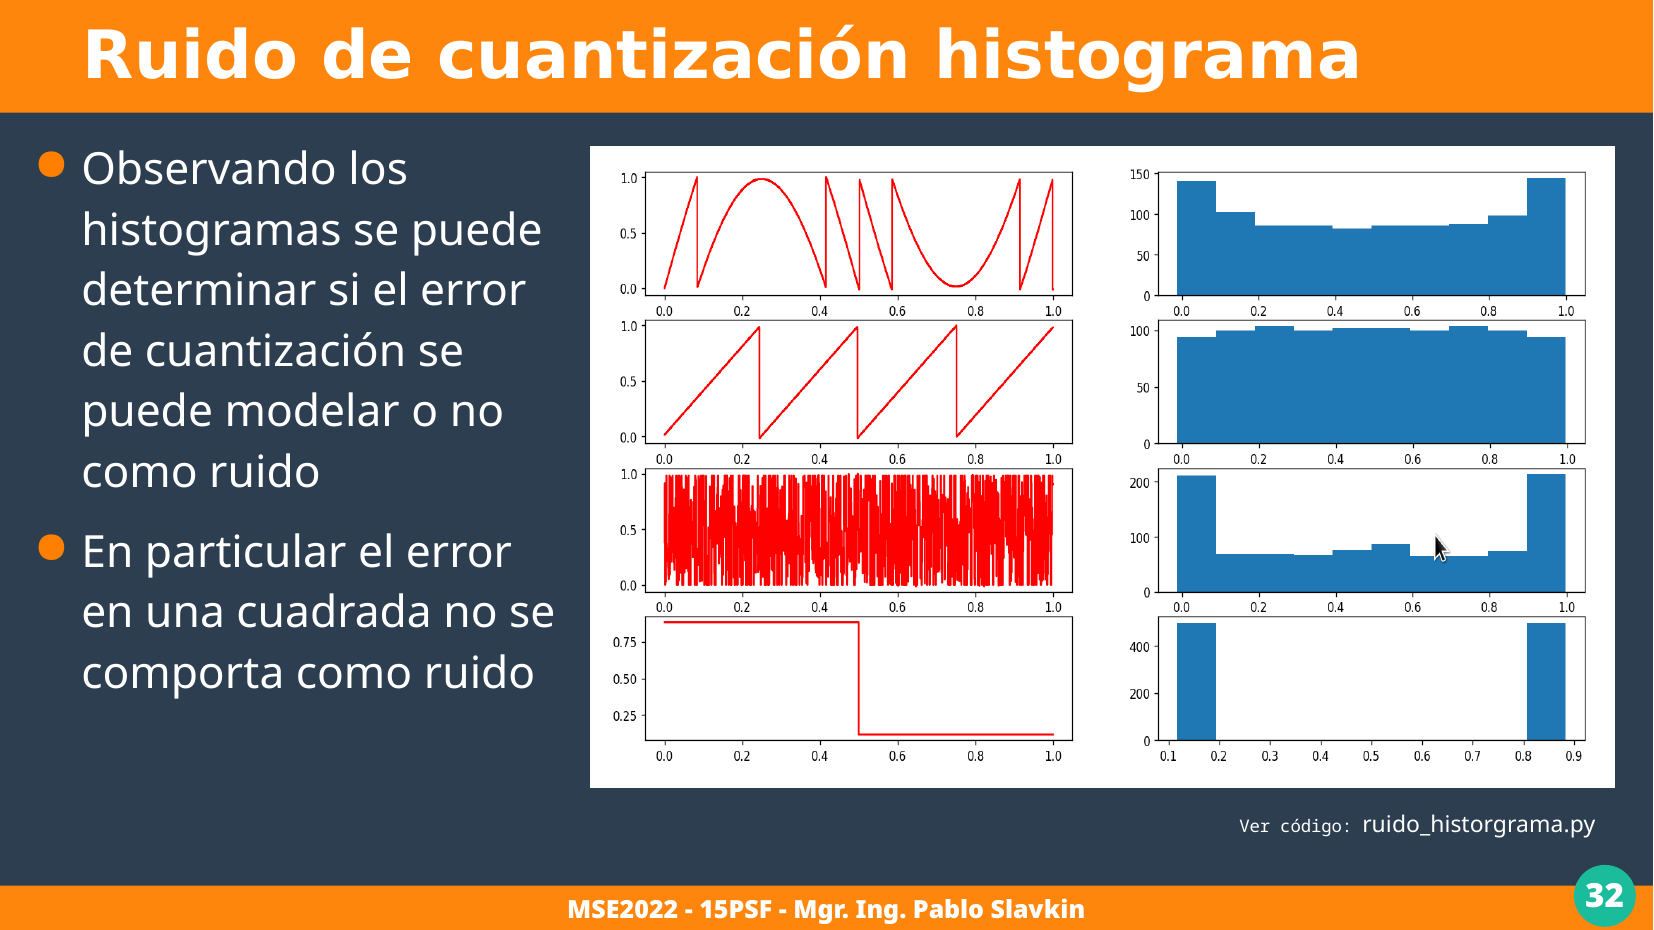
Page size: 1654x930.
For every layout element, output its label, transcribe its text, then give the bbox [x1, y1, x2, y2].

list Observando los histogramas se puede determinar si el error de cuantización se puede modelar o no como ruido En particular el error en una cuadrada no se comporta como ruido [18, 137, 563, 788]
title Ruido de cuantización histograma [0, 16, 1613, 113]
picture [590, 146, 1615, 788]
text_box Ver código: ruido_historgrama.py [1219, 795, 1616, 851]
